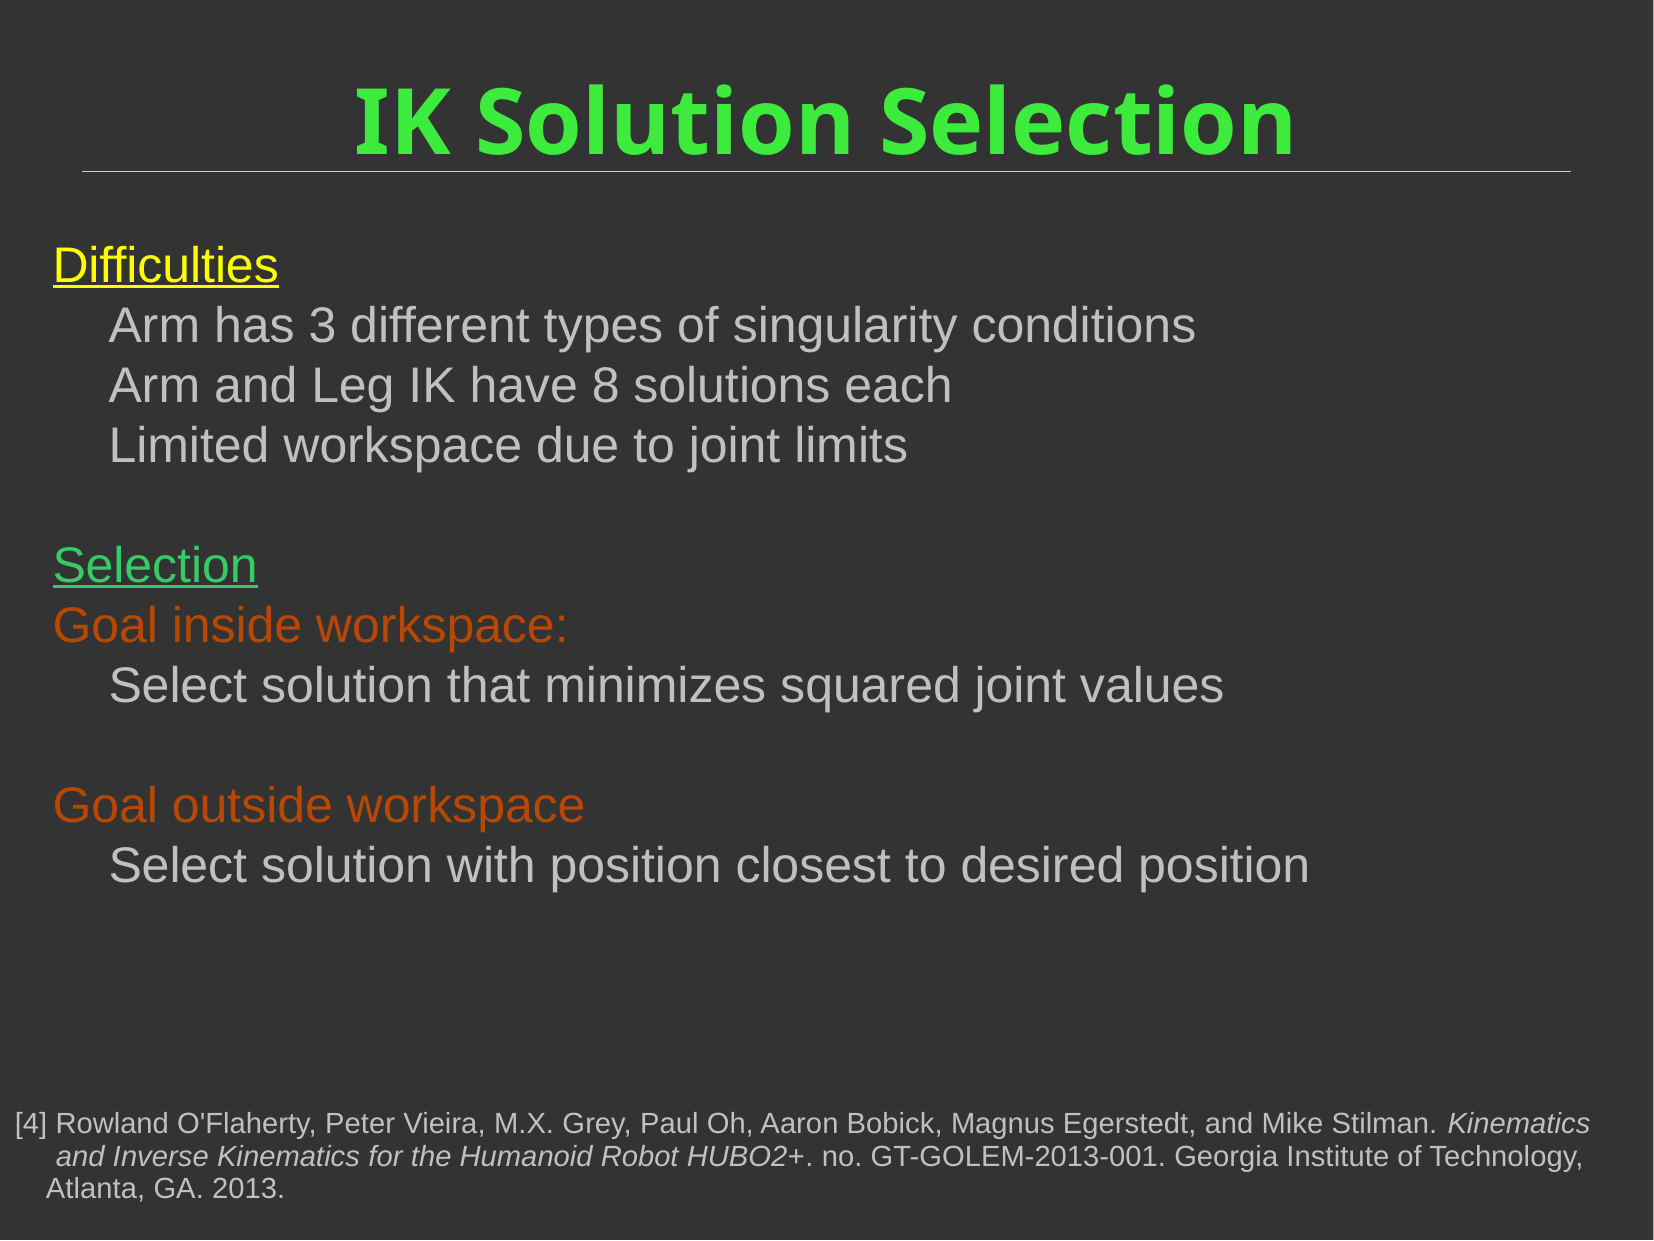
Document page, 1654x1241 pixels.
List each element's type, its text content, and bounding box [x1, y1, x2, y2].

title IK Solution Selection [82, 49, 1571, 189]
text_box [4] Rowland O'Flaherty, Peter Vieira, M.X. Grey, Paul Oh, Aaron Bobick, Magnus Egerstedt, and Mike Stilman. Kinematics and Inverse Kinematics for the Humanoid Robot HUBO2+. no. GT-GOLEM-2013-001. Georgia Institute of Technology, Atlanta, GA. 2013. [0, 1099, 1650, 1213]
text_box Difficulties Arm has 3 different types of singularity conditions Arm and Leg IK have 8 solutions each Limited workspace due to joint limits Selection Goal inside workspace: Select solution that minimizes squared joint values Goal outside workspace Select solution with position closest to desired position [37, 225, 1571, 1016]
